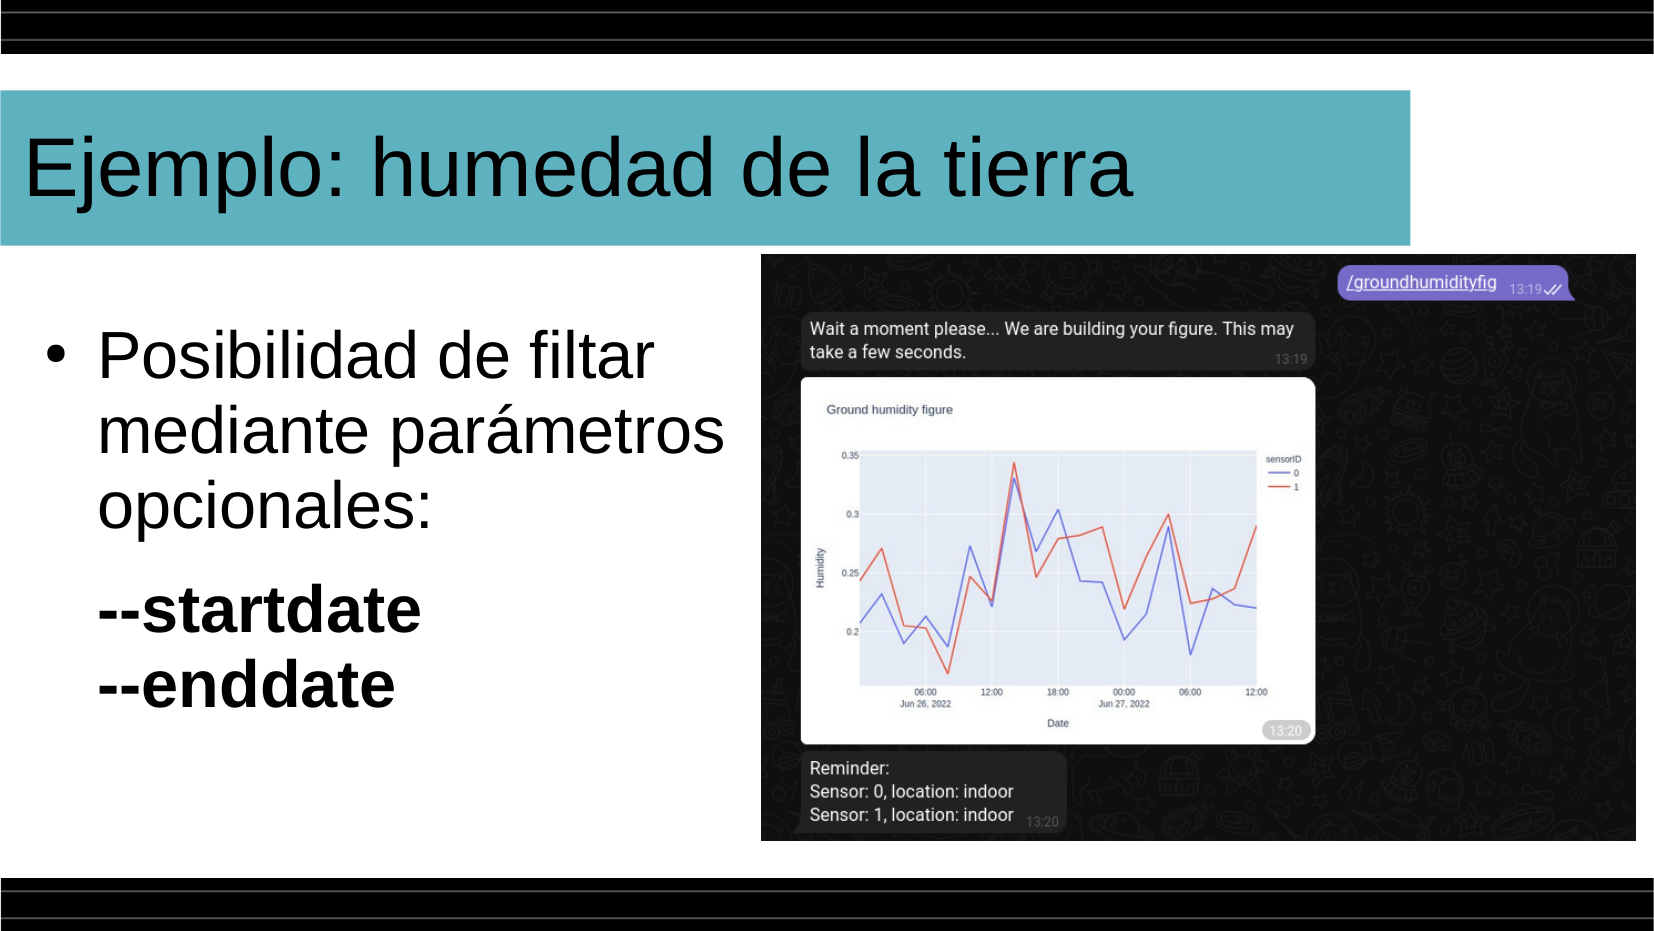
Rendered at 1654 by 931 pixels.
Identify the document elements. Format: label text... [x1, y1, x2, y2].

picture [761, 254, 1636, 841]
picture [0, 0, 1654, 54]
list Posibilidad de filtar mediante parámetros opcionales: --startdate --enddate [26, 277, 753, 763]
picture [0, 878, 1654, 931]
title Ejemplo: humedad de la tierra [0, 90, 1411, 246]
